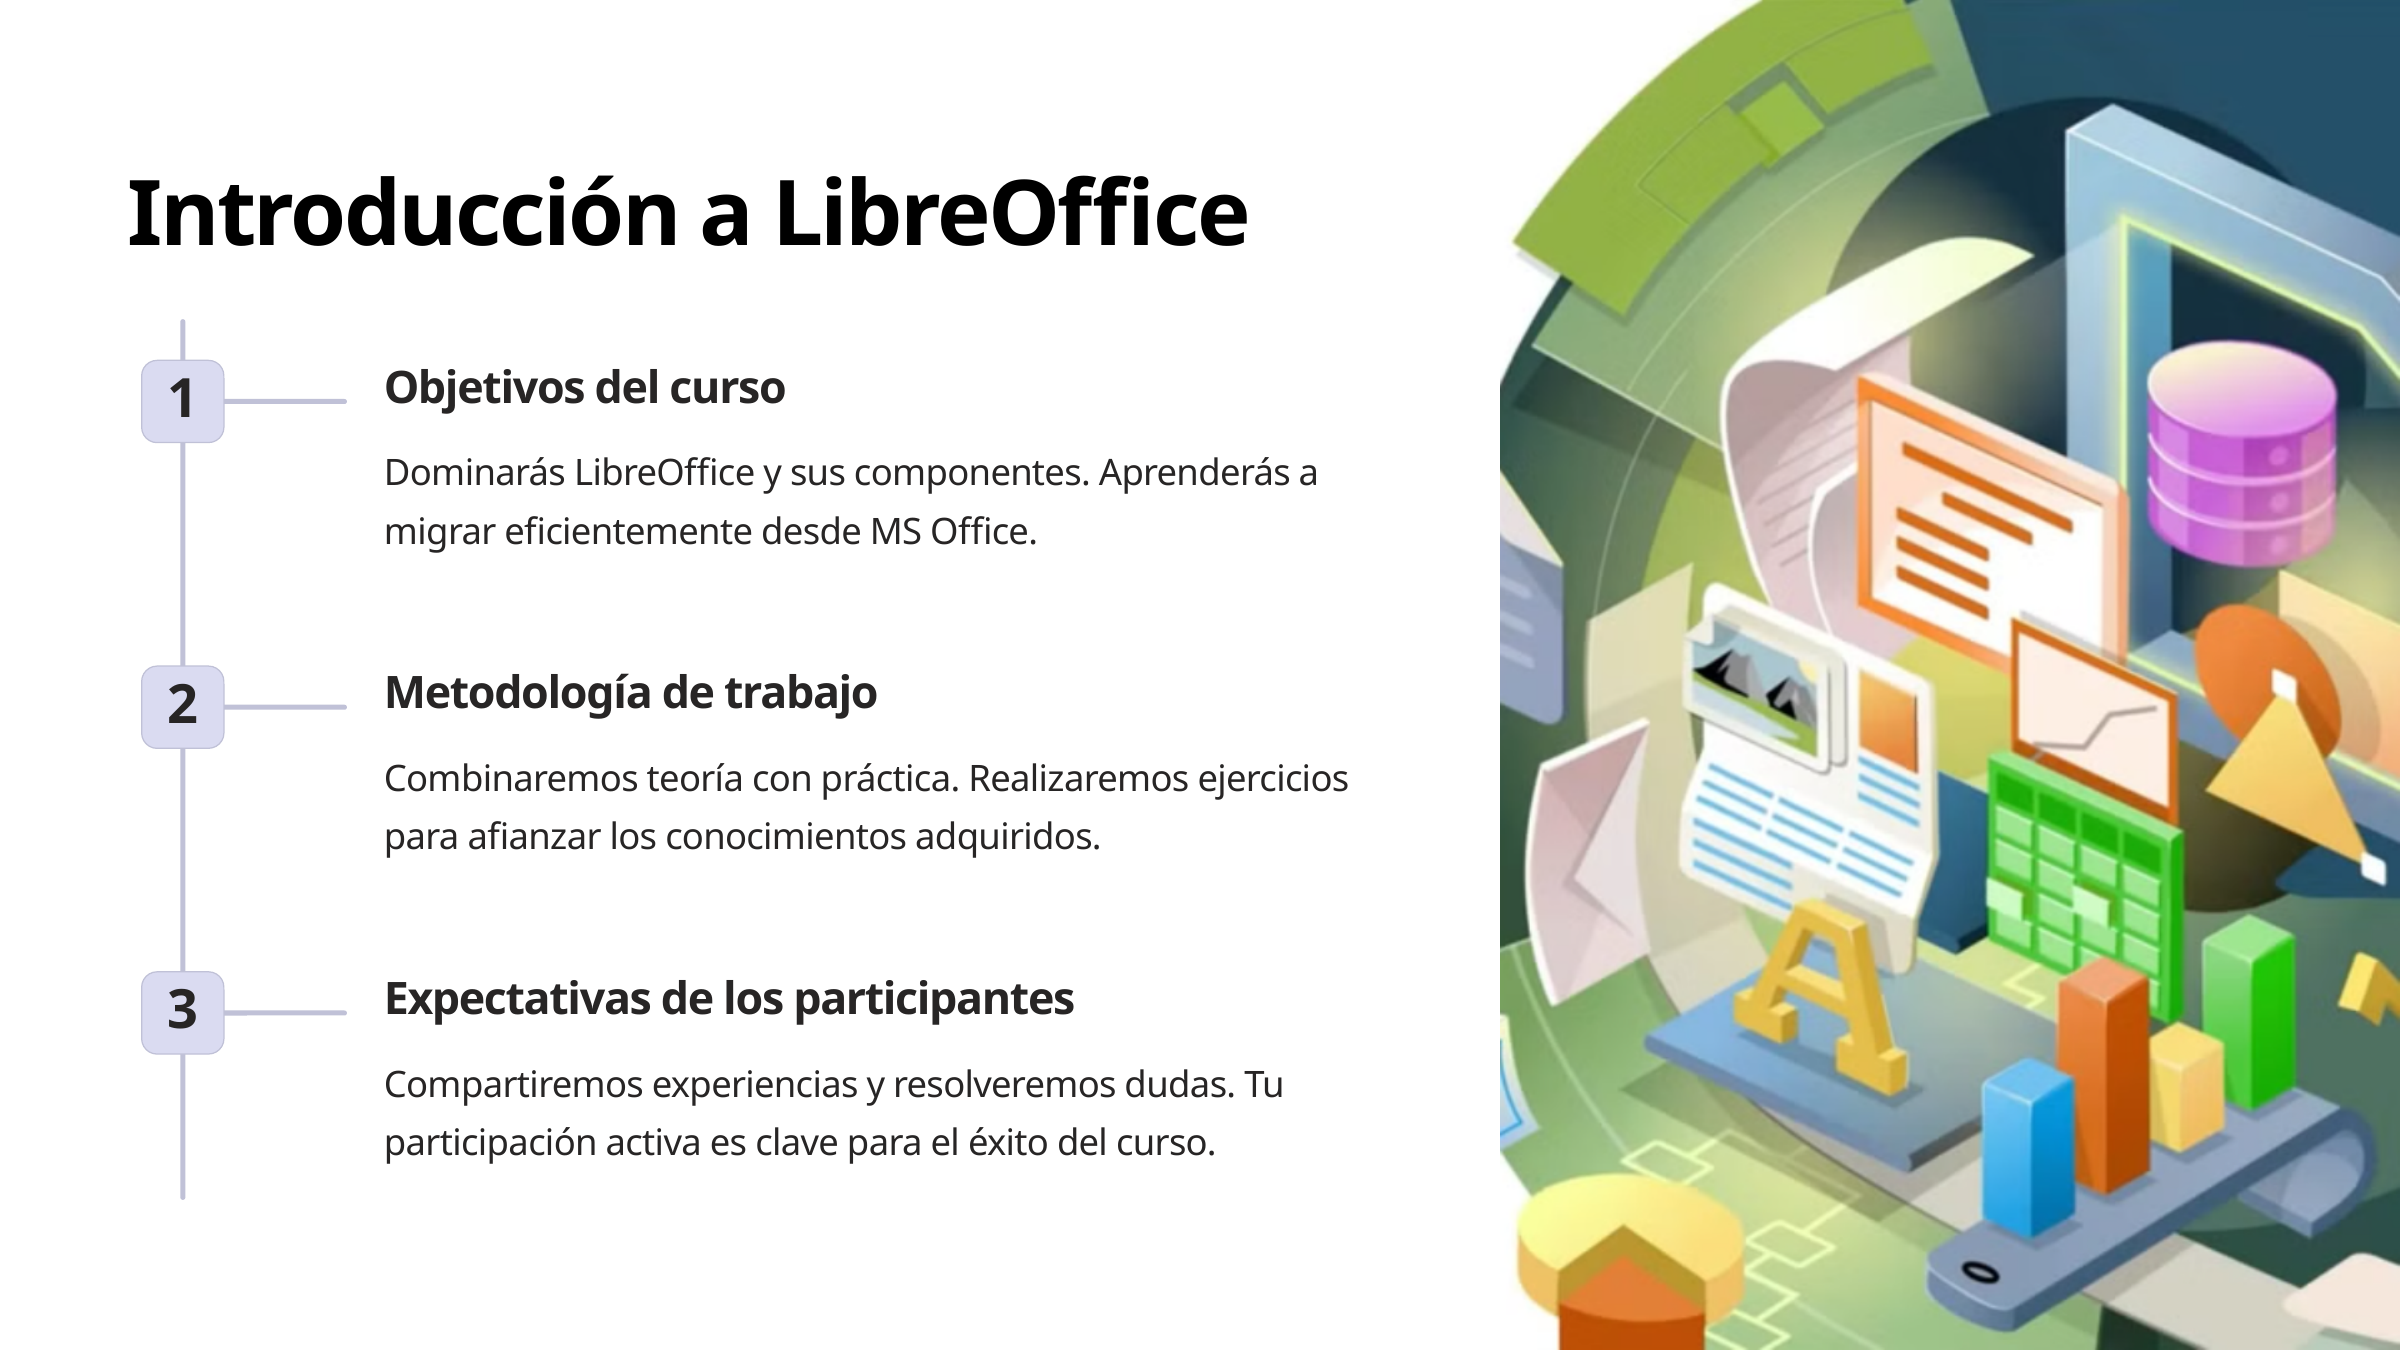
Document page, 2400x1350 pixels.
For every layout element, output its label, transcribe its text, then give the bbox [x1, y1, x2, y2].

text_box 1 [171, 374, 194, 429]
text_box [141, 319, 347, 1200]
text_box Dominarás LibreOffice y sus componentes. Aprenderás a migrar eficientemente desde MS Office. [383, 434, 1372, 552]
picture [1500, 0, 2400, 1350]
text_box 2 [166, 679, 200, 735]
text_box 3 [165, 985, 200, 1041]
text_box Metodología de trabajo [383, 661, 868, 719]
text_box Combinaremos teoría con práctica. Realizaremos ejercicios para afianzar los conocimientos adquiridos. [383, 740, 1372, 858]
text_box Introducción a LibreOffice [127, 150, 1217, 265]
text_box Compartiremos experiencias y resolveremos dudas. Tu participación activa es clave para el éxito del curso. [383, 1046, 1372, 1164]
text_box Expectativas de los participantes [383, 967, 1079, 1025]
text_box Objetivos del curso [383, 355, 841, 413]
